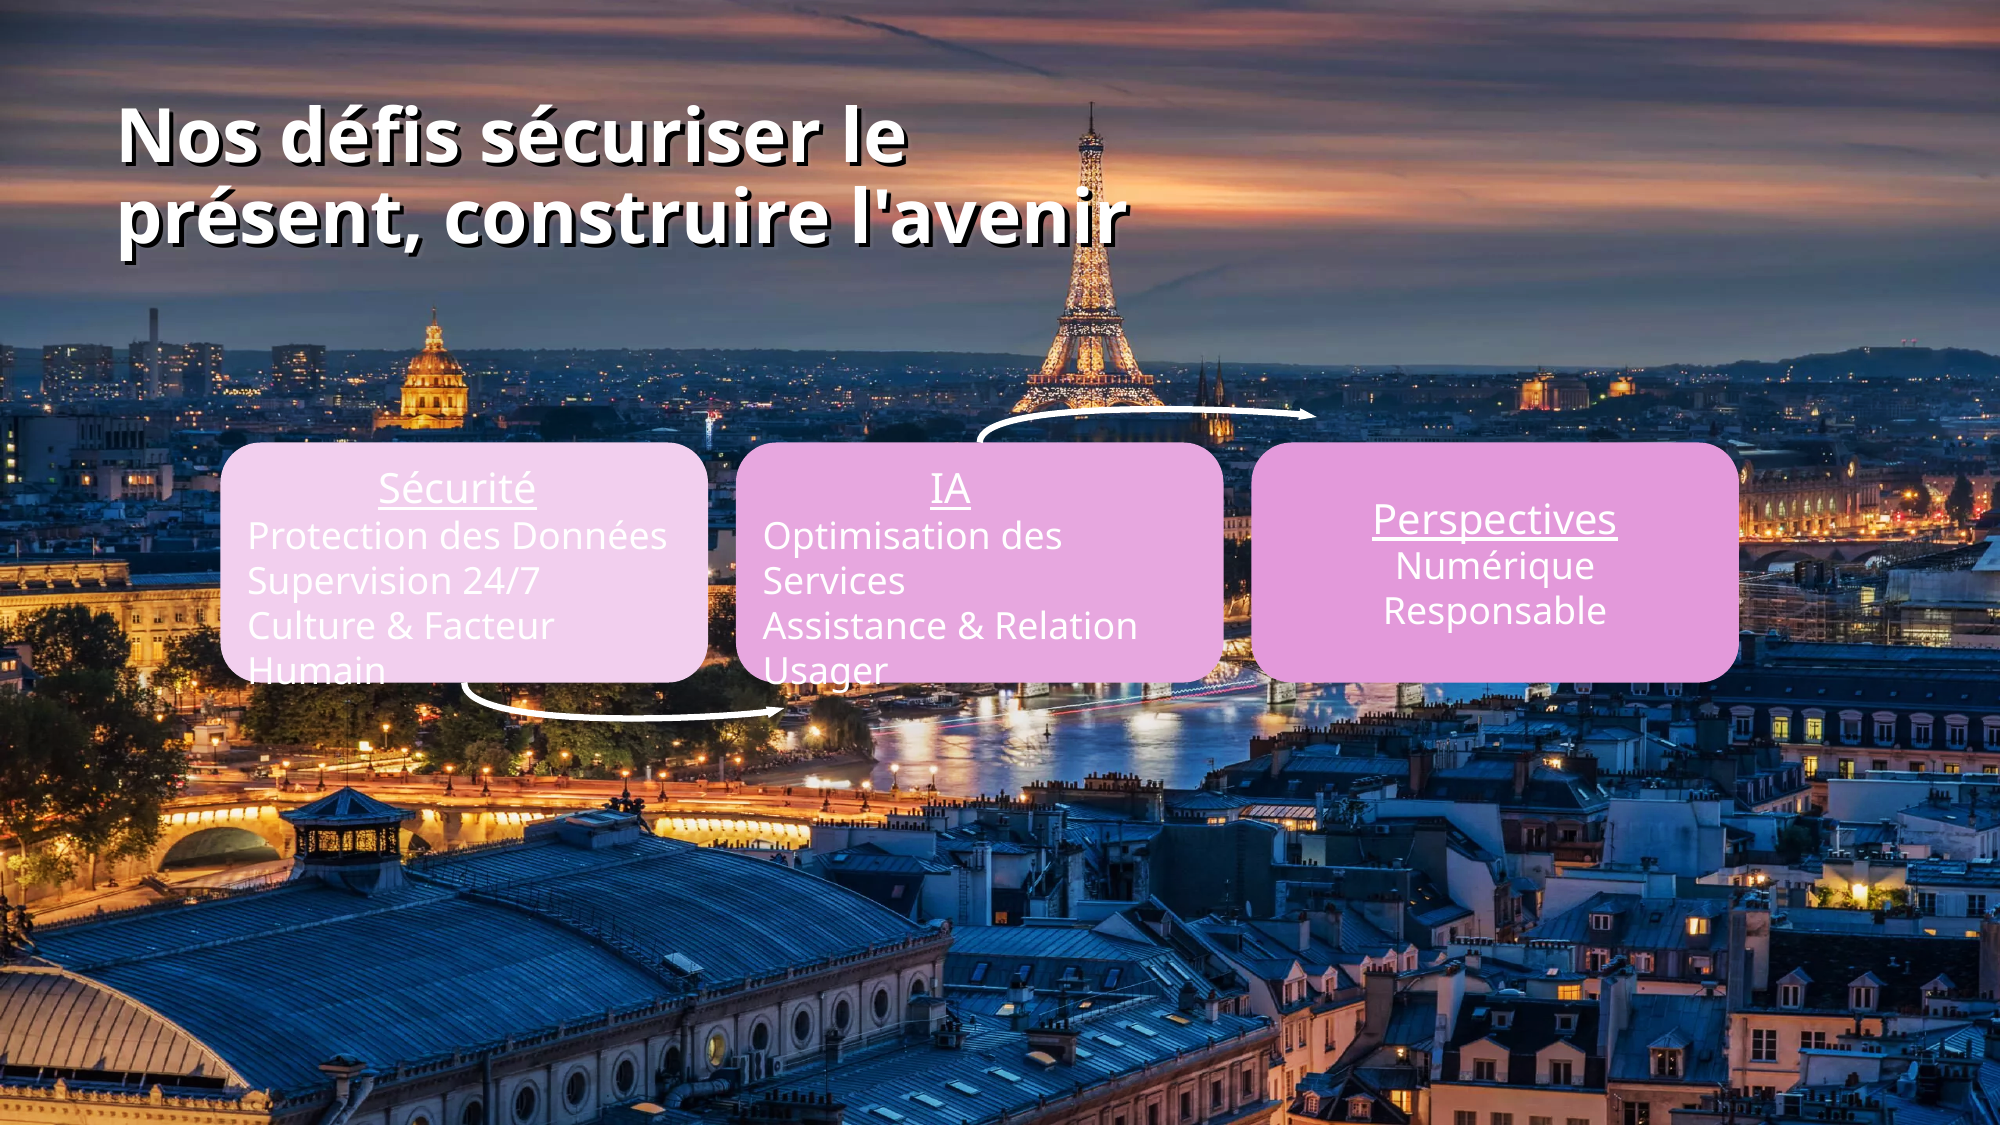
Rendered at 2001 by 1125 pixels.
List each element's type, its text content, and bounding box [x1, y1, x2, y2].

title Nos défis sécuriser le présent, construire l'avenir [100, 90, 1249, 276]
text_box IA Optimisation des Services Assistance & Relation Usager [735, 442, 1224, 683]
picture [0, 0, 2000, 1125]
text_box Sécurité Protection des Données Supervision 24/7 Culture & Facteur Humain [220, 442, 709, 683]
text_box Perspectives Numérique Responsable [1251, 442, 1739, 683]
